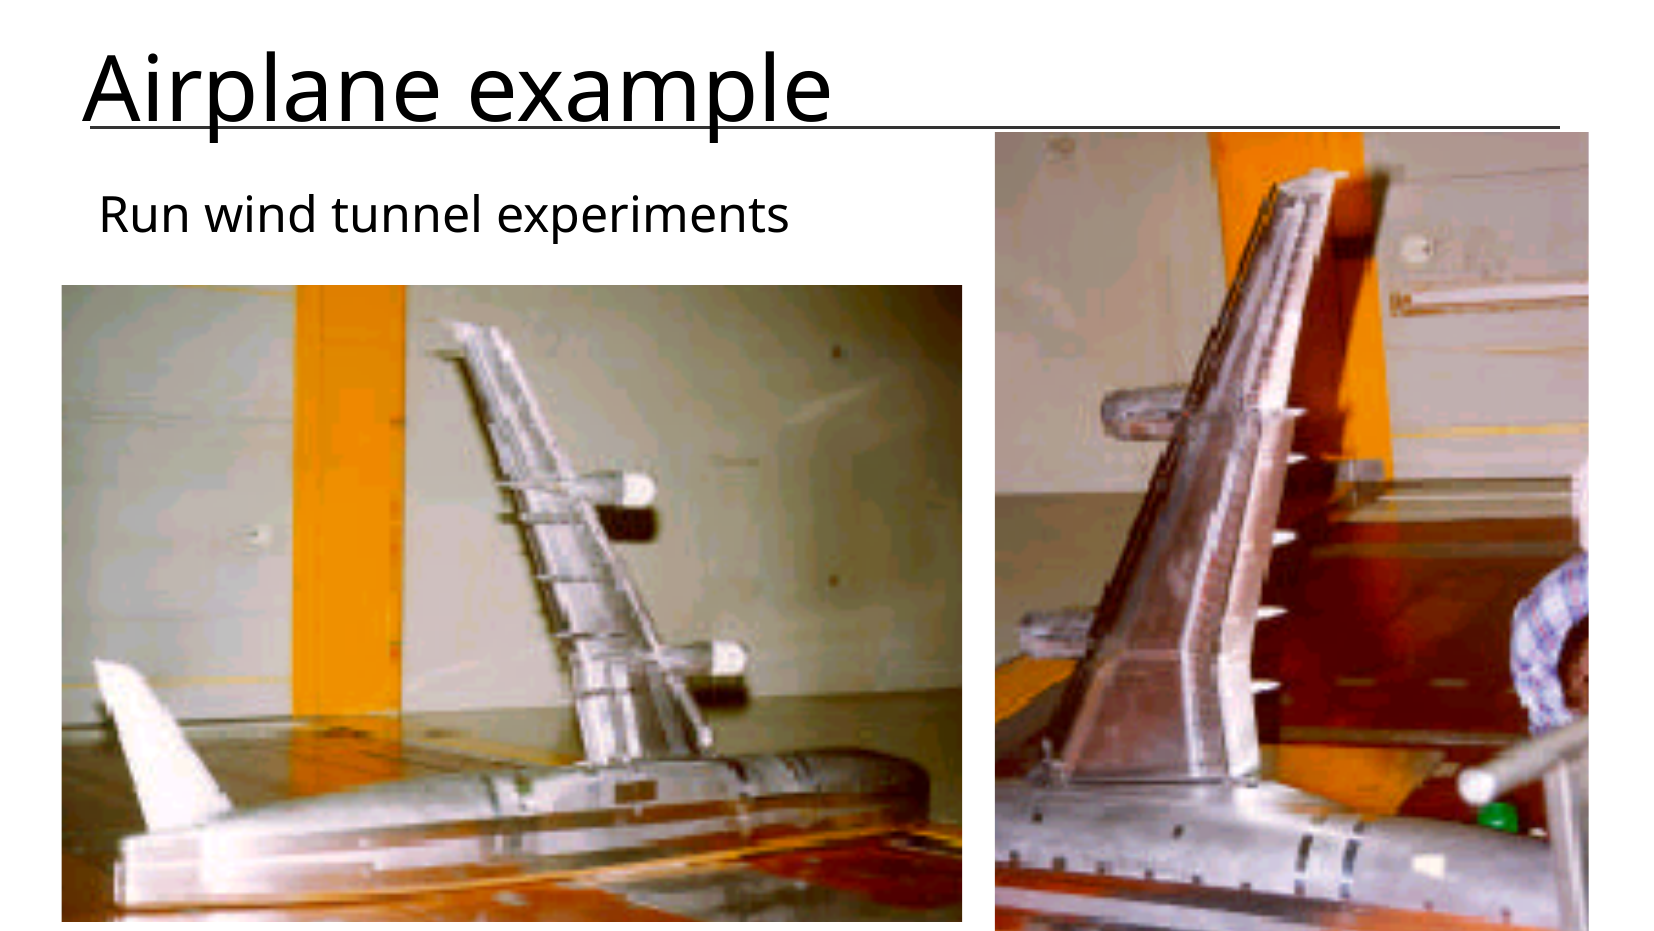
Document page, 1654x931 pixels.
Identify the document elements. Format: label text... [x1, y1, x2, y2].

picture [61, 285, 963, 922]
picture [994, 132, 1589, 931]
title Airplane example [82, 32, 1571, 140]
text_box Run wind tunnel experiments [83, 171, 854, 248]
